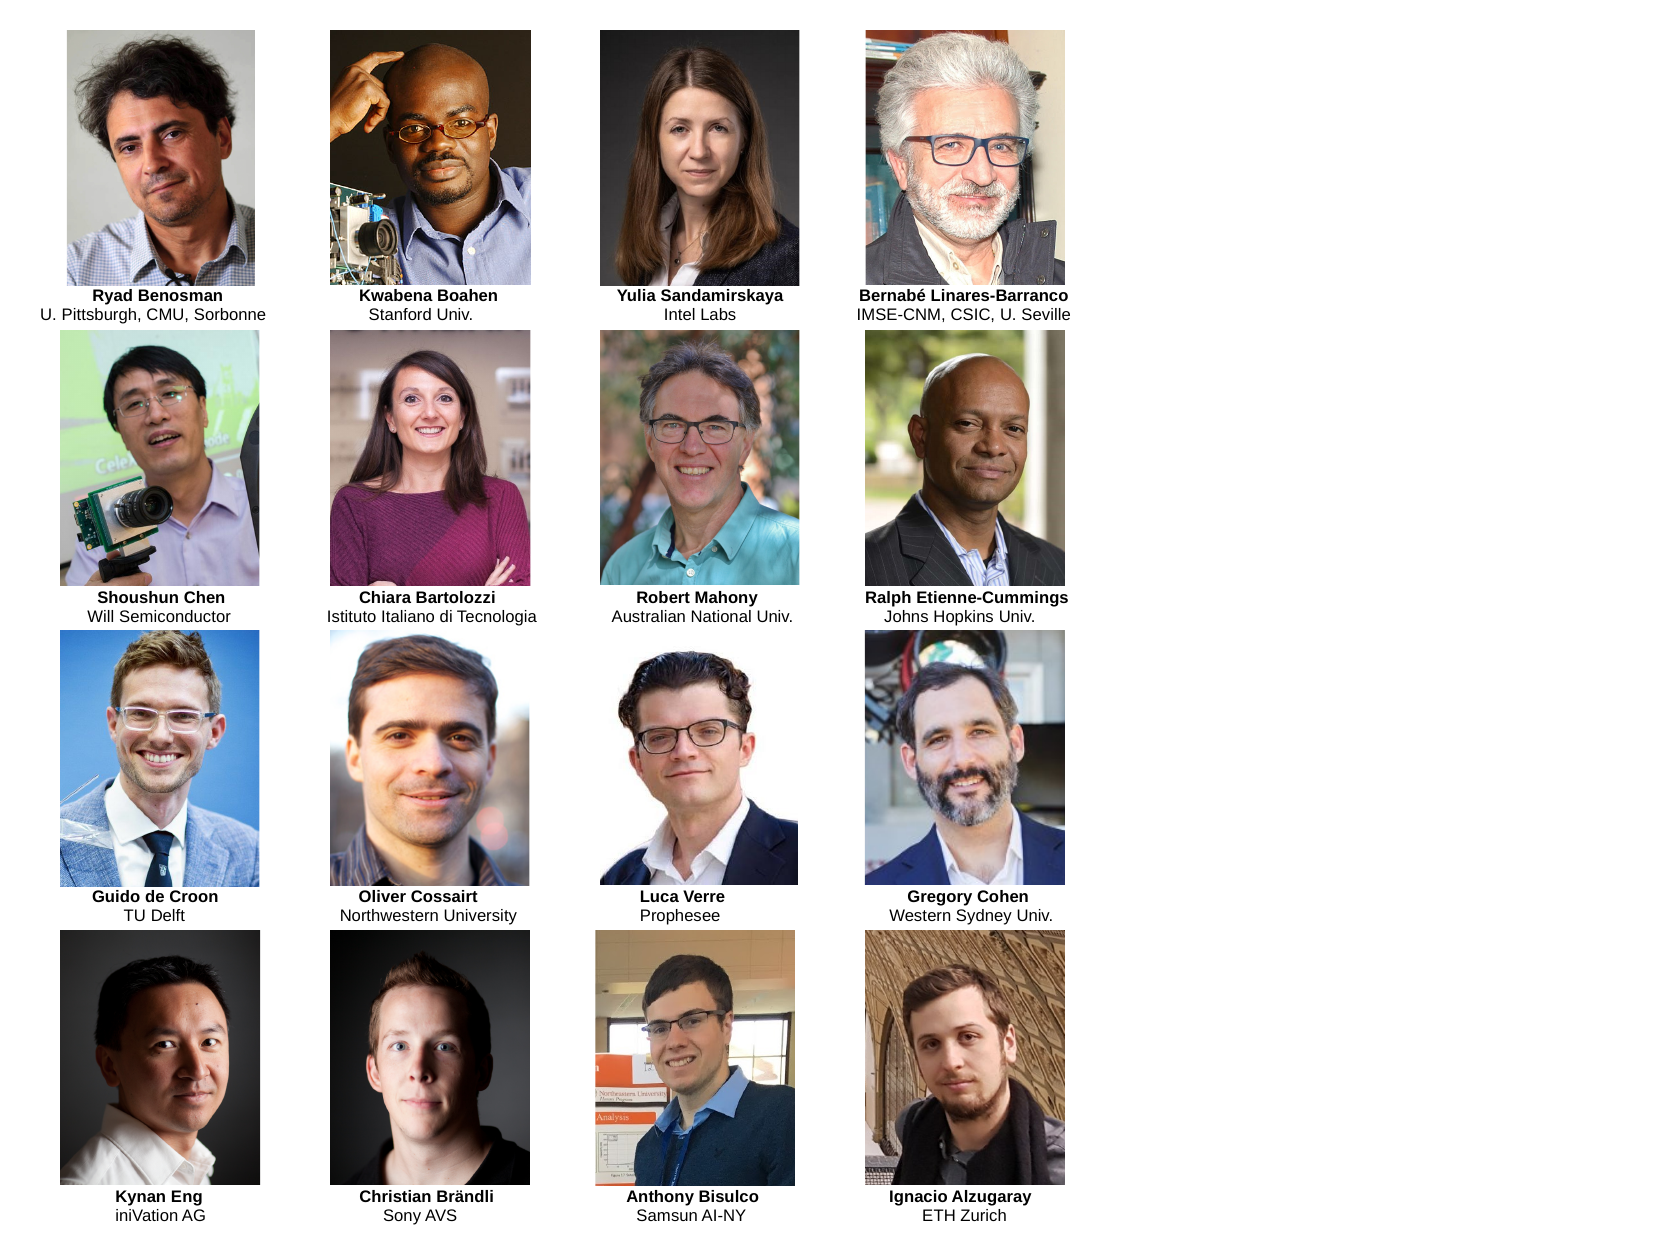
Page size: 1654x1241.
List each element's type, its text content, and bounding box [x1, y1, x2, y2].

text_box Shoushun Chen Chiara Bartolozzi Robert Mahony Ralph Etienne-Cummings Will Semiconductor Istituto Italiano di Tecnologia Australian National Univ. Johns Hopkins Univ. [25, 580, 1085, 634]
picture [60, 332, 260, 580]
picture [595, 933, 796, 1180]
picture [600, 634, 798, 879]
picture [600, 30, 800, 279]
text_box Kynan Eng Christian Brändli Anthony Bisulco Ignacio Alzugaray iniVation AG Sony AVS Samsun AI-NY ETH Zurich [25, 1180, 1047, 1233]
text_box Ryad Benosman Kwabena Boahen Yulia Sandamirskaya Bernabé Linares-Barranco U. Pittsburgh, CMU, Sorbonne Stanford Univ. Intel Labs IMSE-CNM, CSIC, U. Seville [25, 279, 1087, 332]
picture [861, 332, 1066, 580]
picture [60, 634, 260, 879]
picture [864, 634, 1066, 879]
picture [330, 634, 530, 879]
picture [865, 30, 1066, 279]
picture [66, 30, 256, 279]
picture [60, 933, 261, 1180]
picture [330, 933, 530, 1180]
picture [330, 332, 531, 580]
picture [865, 933, 1066, 1186]
picture [600, 332, 800, 580]
text_box Guido de Croon Oliver Cossairt Luca Verre Gregory Cohen TU Delft Northwestern University Prophesee Western Sydney Univ. [25, 879, 1069, 933]
picture [330, 30, 531, 279]
